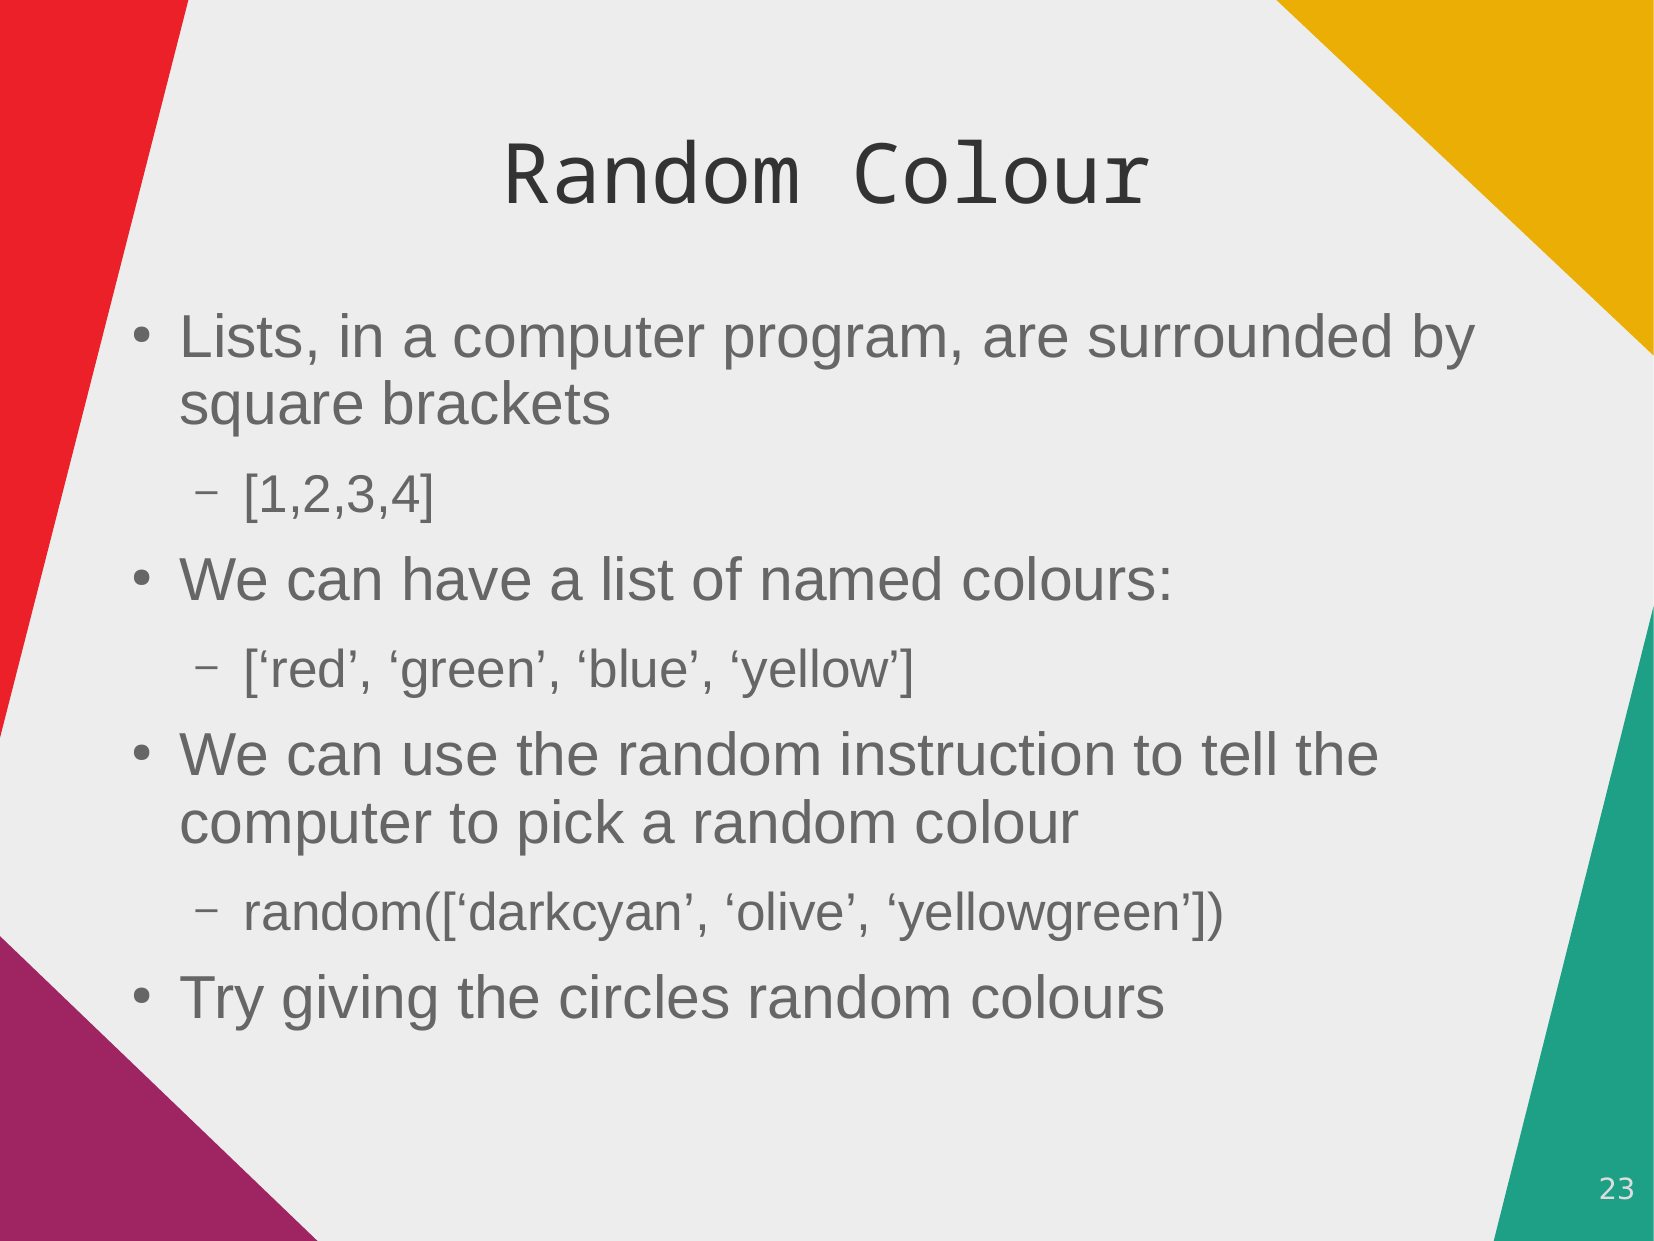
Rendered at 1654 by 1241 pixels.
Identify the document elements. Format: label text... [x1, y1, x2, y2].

title Random Colour [114, 73, 1539, 271]
list Lists, in a computer program, are surrounded by square brackets [1,2,3,4] We can have a list of named colours: [‘red’, ‘green’, ‘blue’, ‘yellow’] We can use the random instruction to tell the computer to pick a random colour random([‘darkcyan’, ‘olive’, ‘yellowgreen’]) Try giving the circles random colours [114, 302, 1539, 1033]
